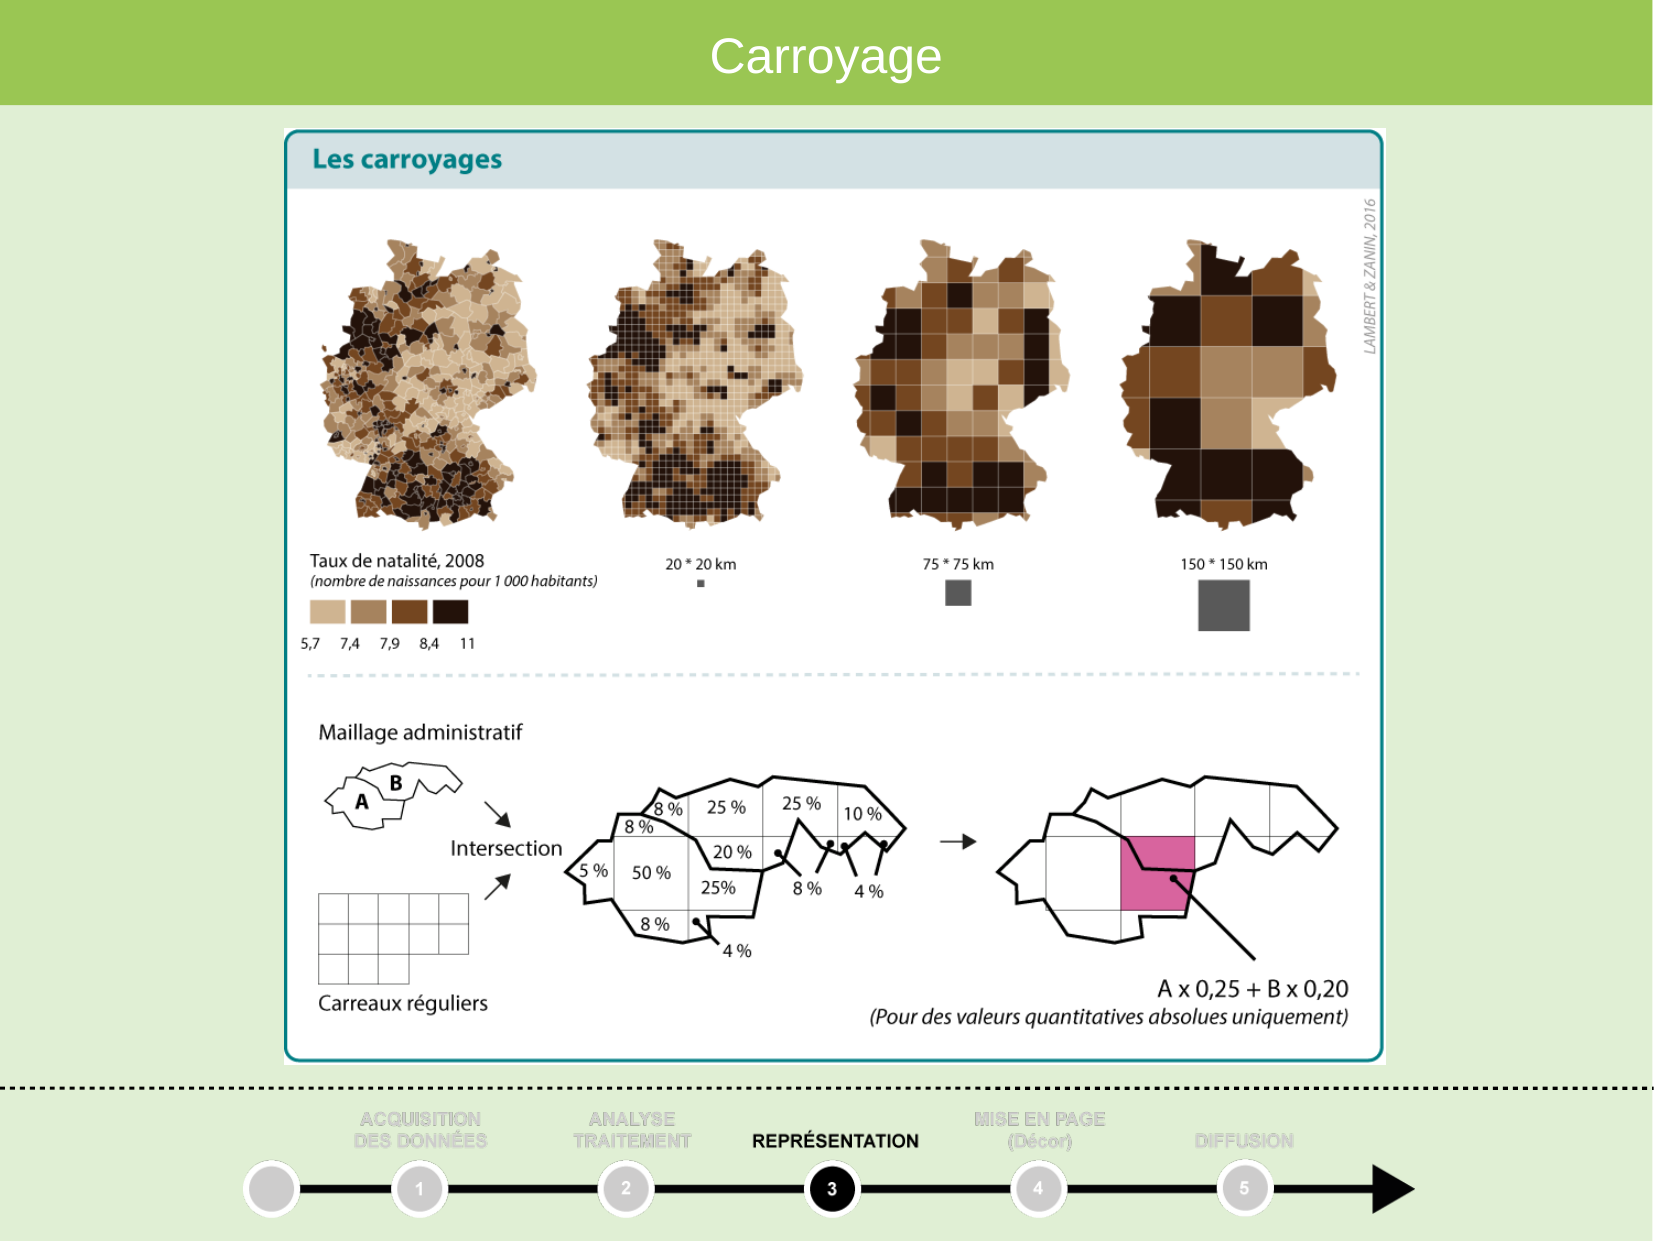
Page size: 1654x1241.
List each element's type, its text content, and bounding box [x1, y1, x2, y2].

text_box Carroyage [82, 19, 1570, 88]
picture [284, 128, 1386, 1065]
picture [243, 1109, 1415, 1218]
